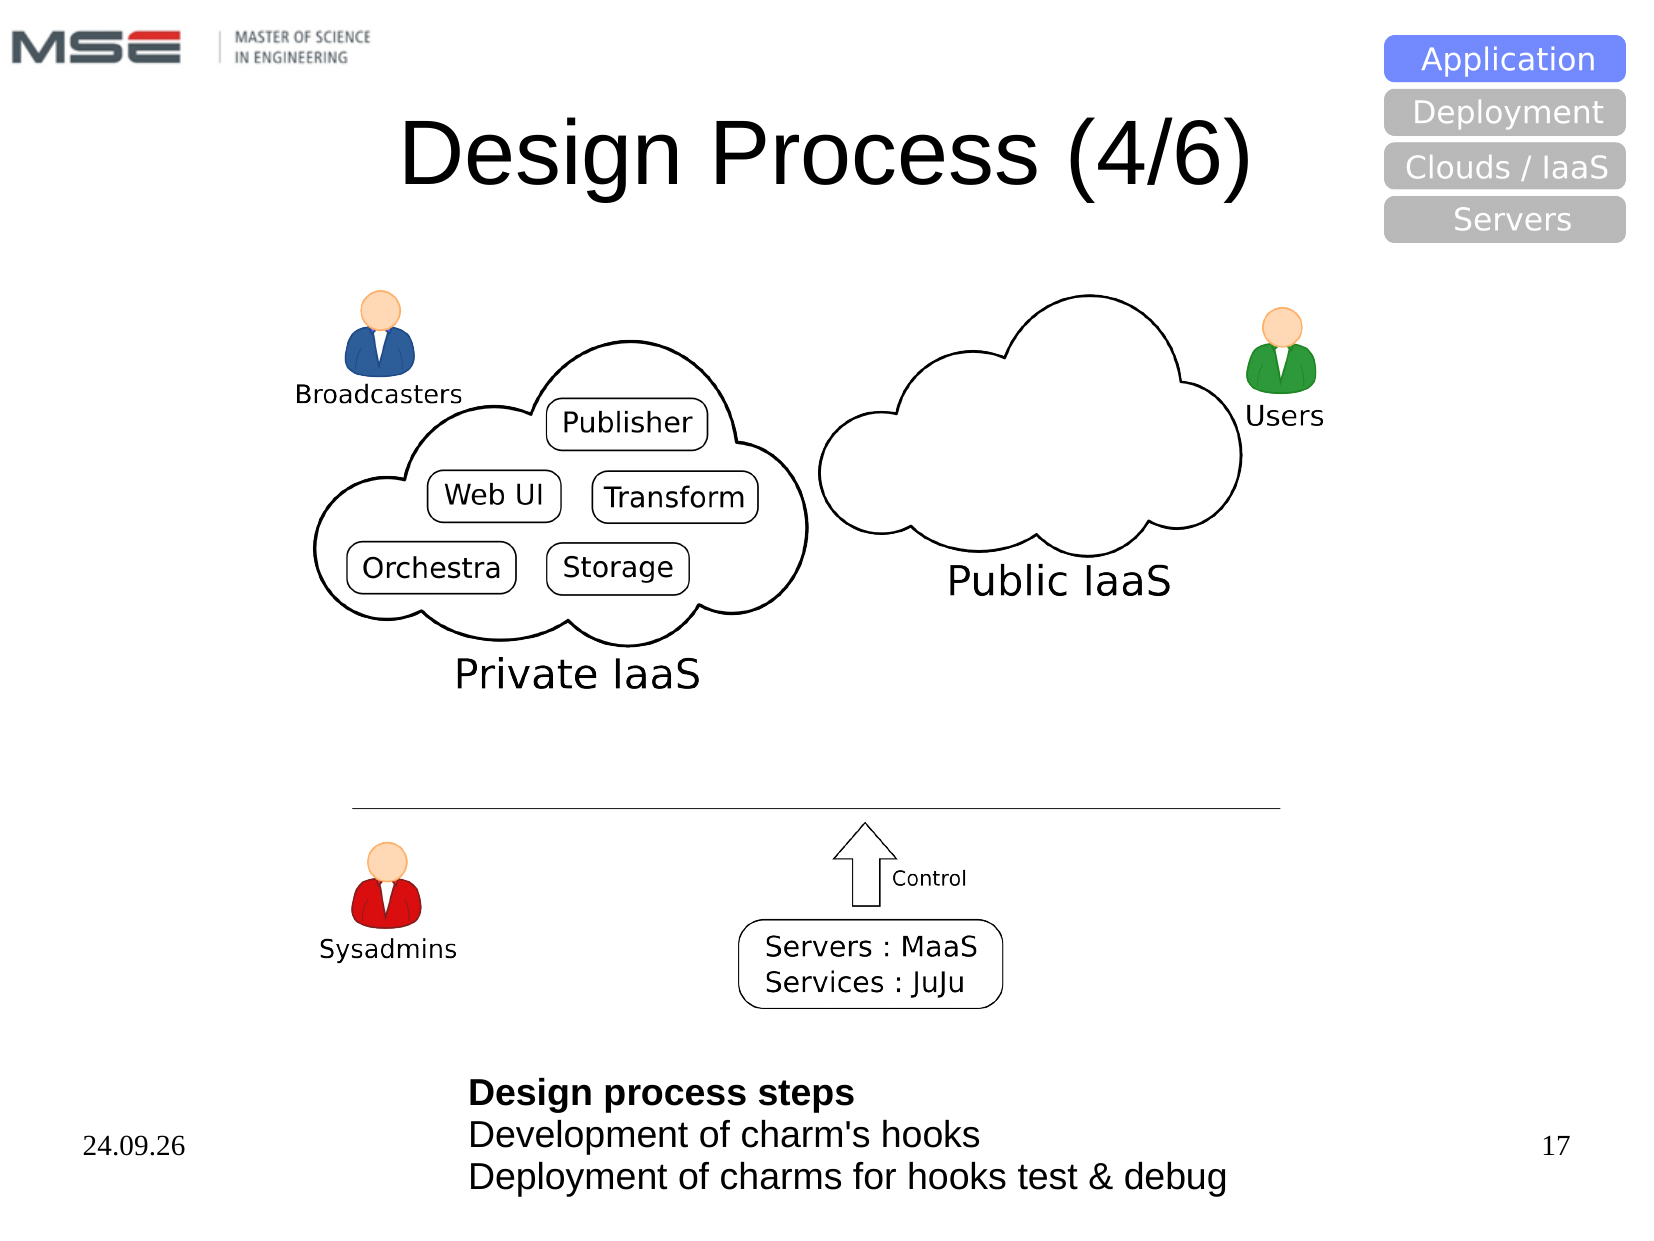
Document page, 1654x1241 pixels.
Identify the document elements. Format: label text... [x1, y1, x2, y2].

picture [3, 0, 402, 107]
picture [297, 290, 1323, 1010]
title Design Process (4/6) [82, 49, 1571, 257]
picture [1384, 35, 1626, 243]
text_box Design process steps Development of charm's hooks Deployment of charms for hooks test & debug [453, 1063, 1243, 1205]
